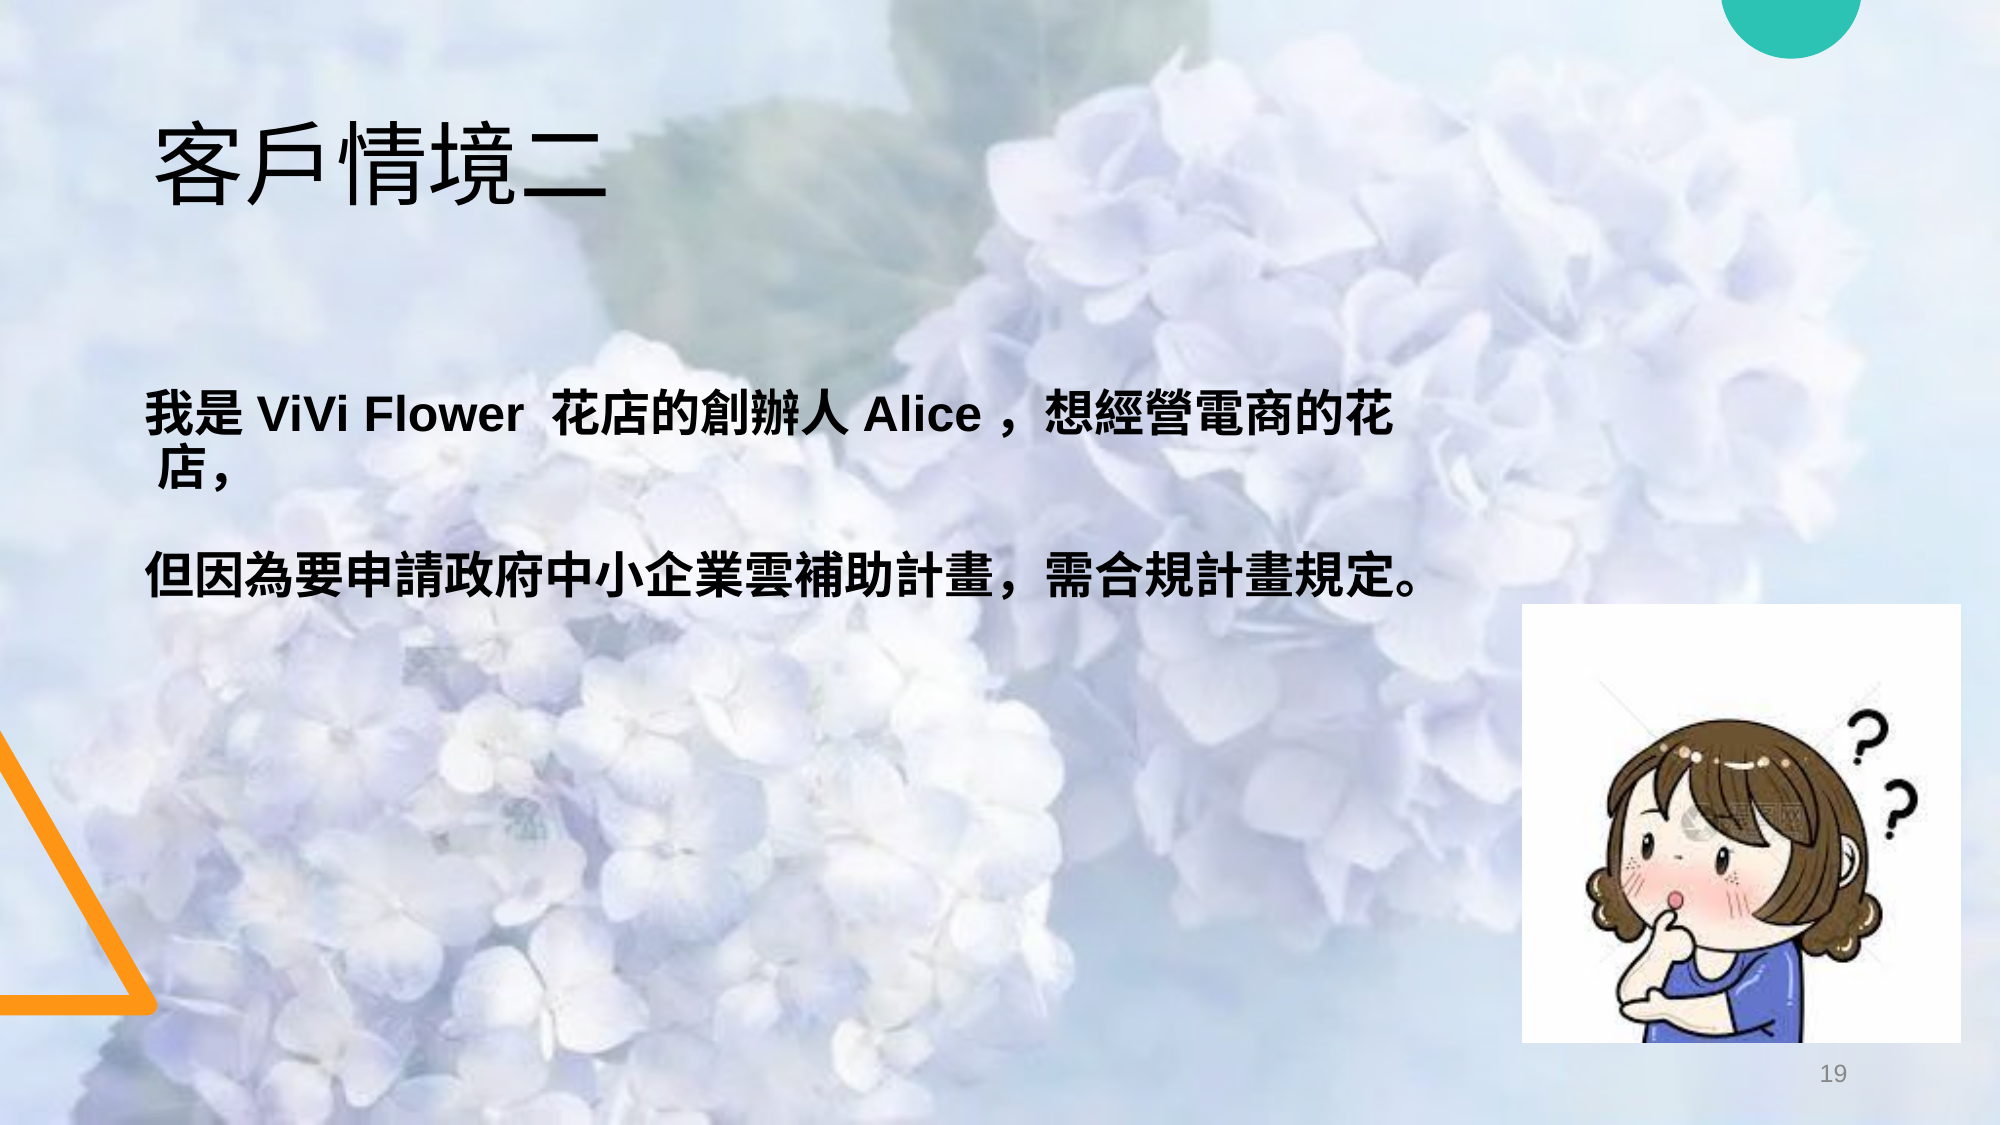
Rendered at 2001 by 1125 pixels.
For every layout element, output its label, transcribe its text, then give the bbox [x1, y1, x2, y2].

list 我是ViVi Flower 花店的創辦人Alice，想經營電商的花店， 但因為要申請政府中小企業雲補助計畫，需合規計畫規定。 [104, 380, 1506, 776]
picture [1522, 604, 1961, 1043]
slide_number 1 [1412, 1042, 1863, 1103]
title 客戶情境二 [137, 59, 1863, 278]
